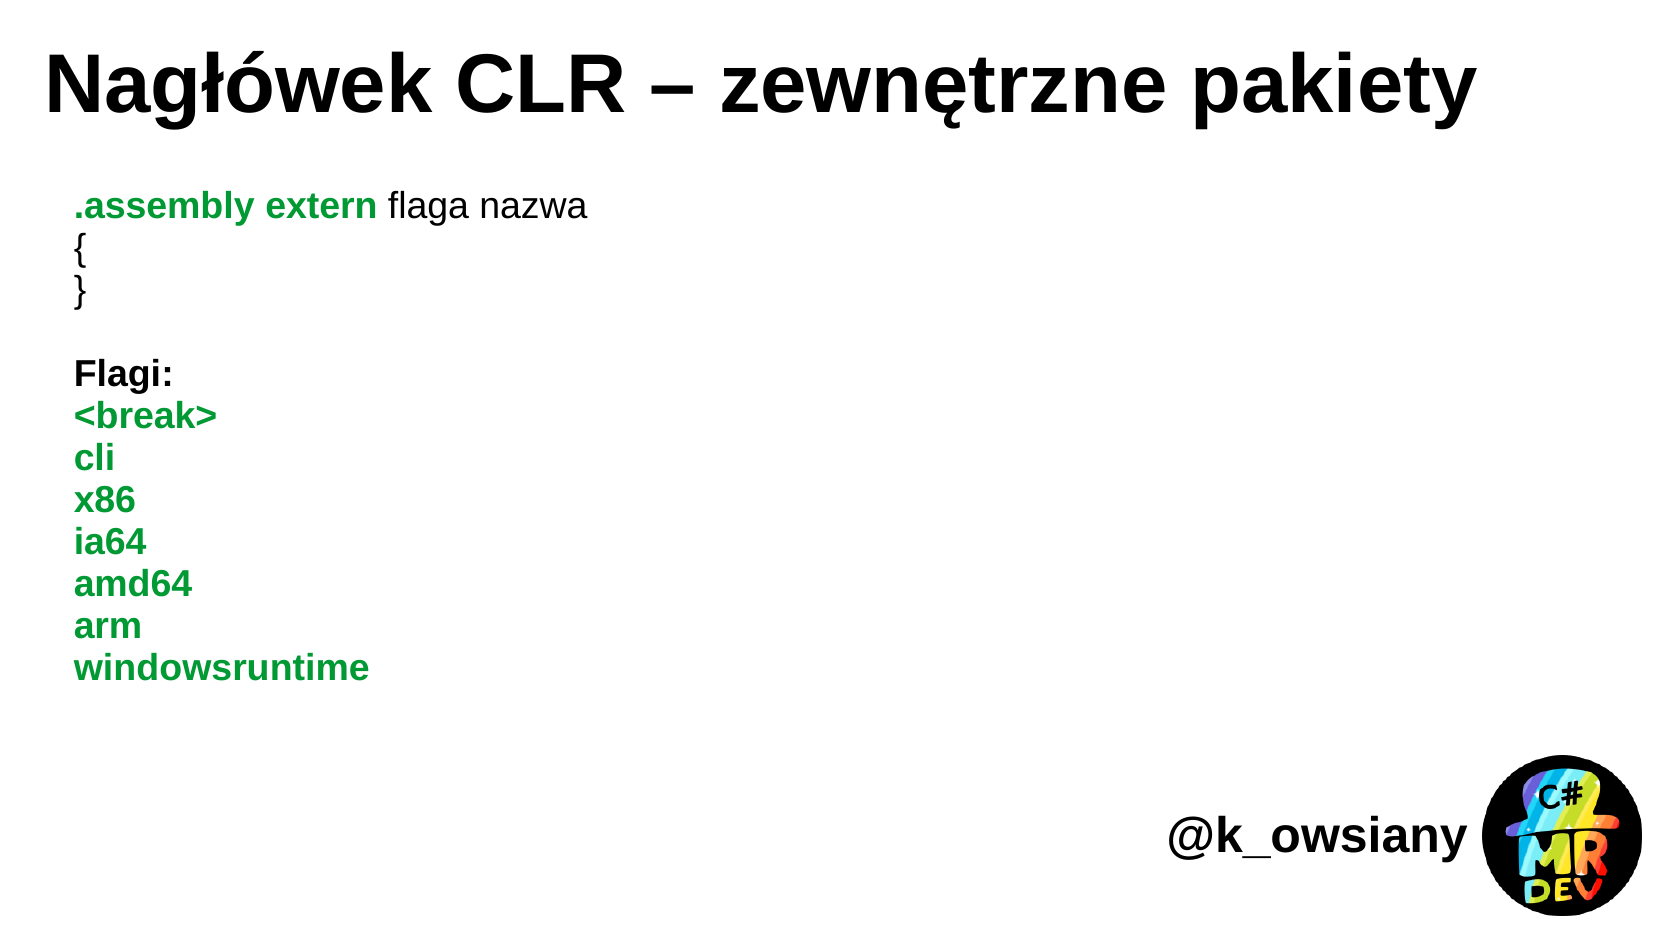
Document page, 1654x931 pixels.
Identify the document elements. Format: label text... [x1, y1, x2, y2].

text_box Nagłówek CLR – zewnętrzne pakiety [29, 29, 1495, 138]
text_box .assembly extern flaga nazwa { } Flagi: <break> cli x86 ia64 amd64 arm windowsruntime [59, 176, 1595, 906]
picture [1482, 755, 1642, 916]
